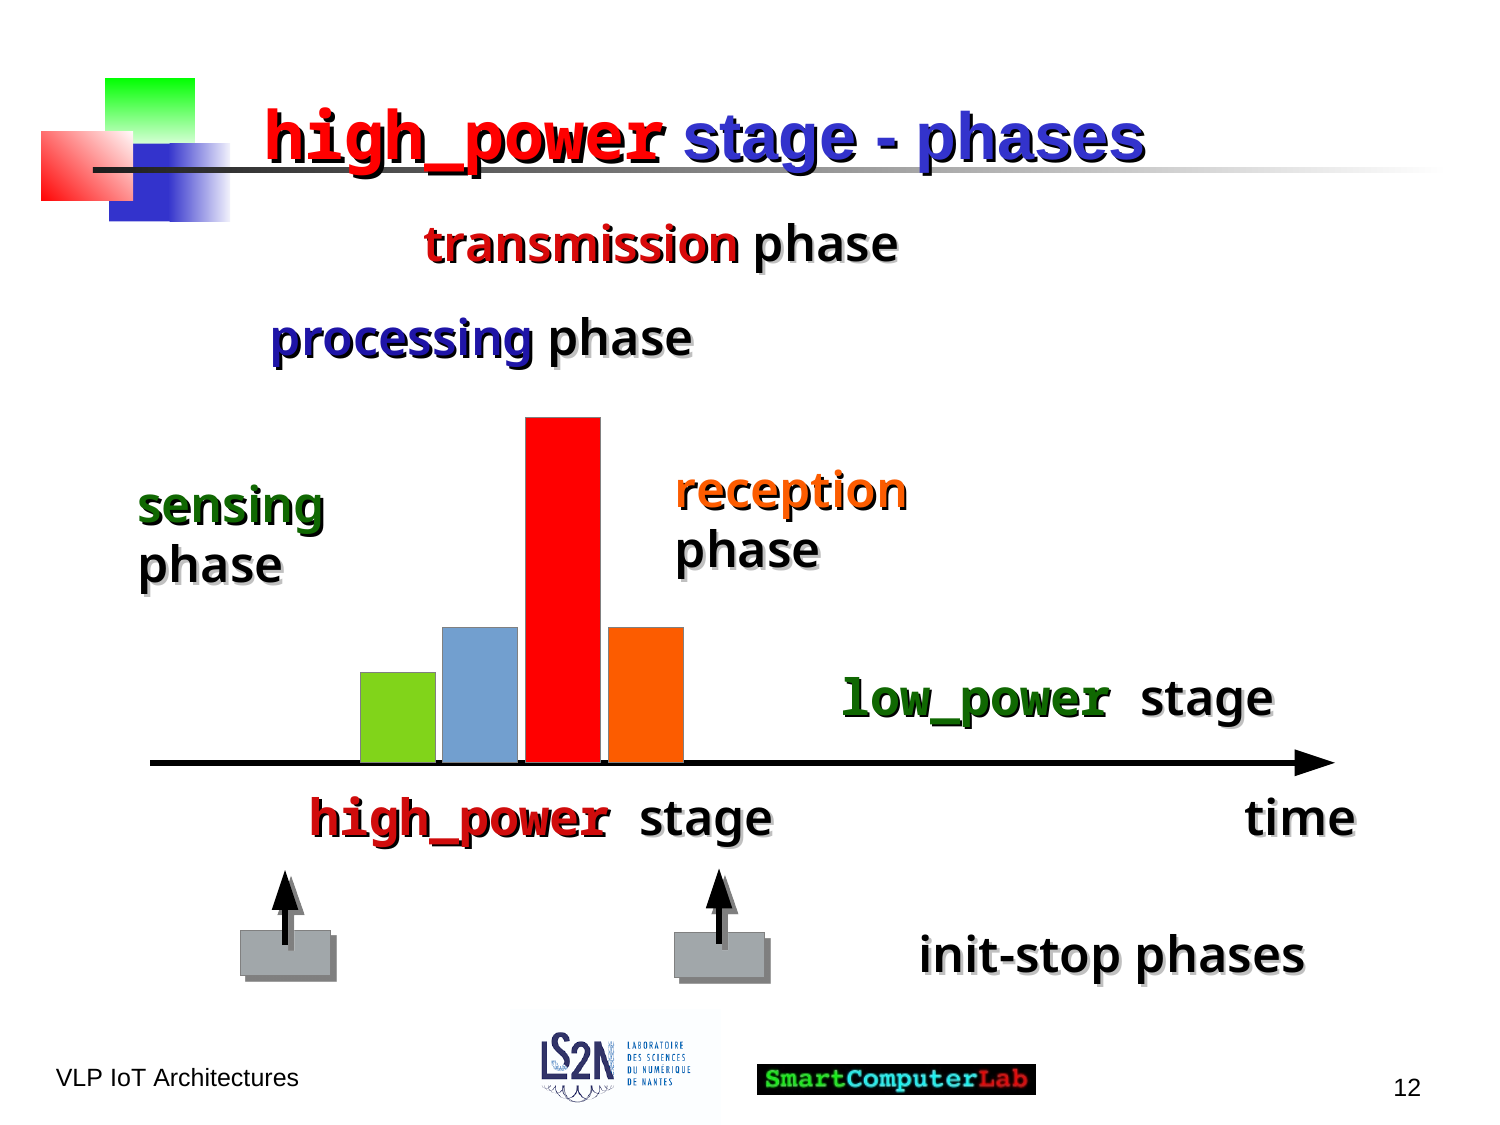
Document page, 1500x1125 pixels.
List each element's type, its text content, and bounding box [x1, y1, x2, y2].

text_box init-stop phases [903, 915, 1336, 991]
text_box [240, 930, 331, 976]
text_box sensing phase [122, 464, 378, 600]
text_box time [1230, 777, 1411, 853]
picture [757, 1064, 1036, 1095]
text_box [674, 932, 765, 978]
text_box processing phase [255, 298, 736, 388]
text_box [525, 417, 601, 763]
text_box low_power stage [825, 657, 1306, 733]
title high_power stage - phases [120, 75, 1220, 181]
text_box [360, 672, 436, 763]
text_box [442, 627, 518, 763]
text_box transmission phase [408, 203, 961, 286]
text_box reception phase [660, 450, 931, 586]
picture [510, 1009, 721, 1125]
text_box high_power stage [294, 777, 796, 868]
text_box [608, 627, 684, 763]
